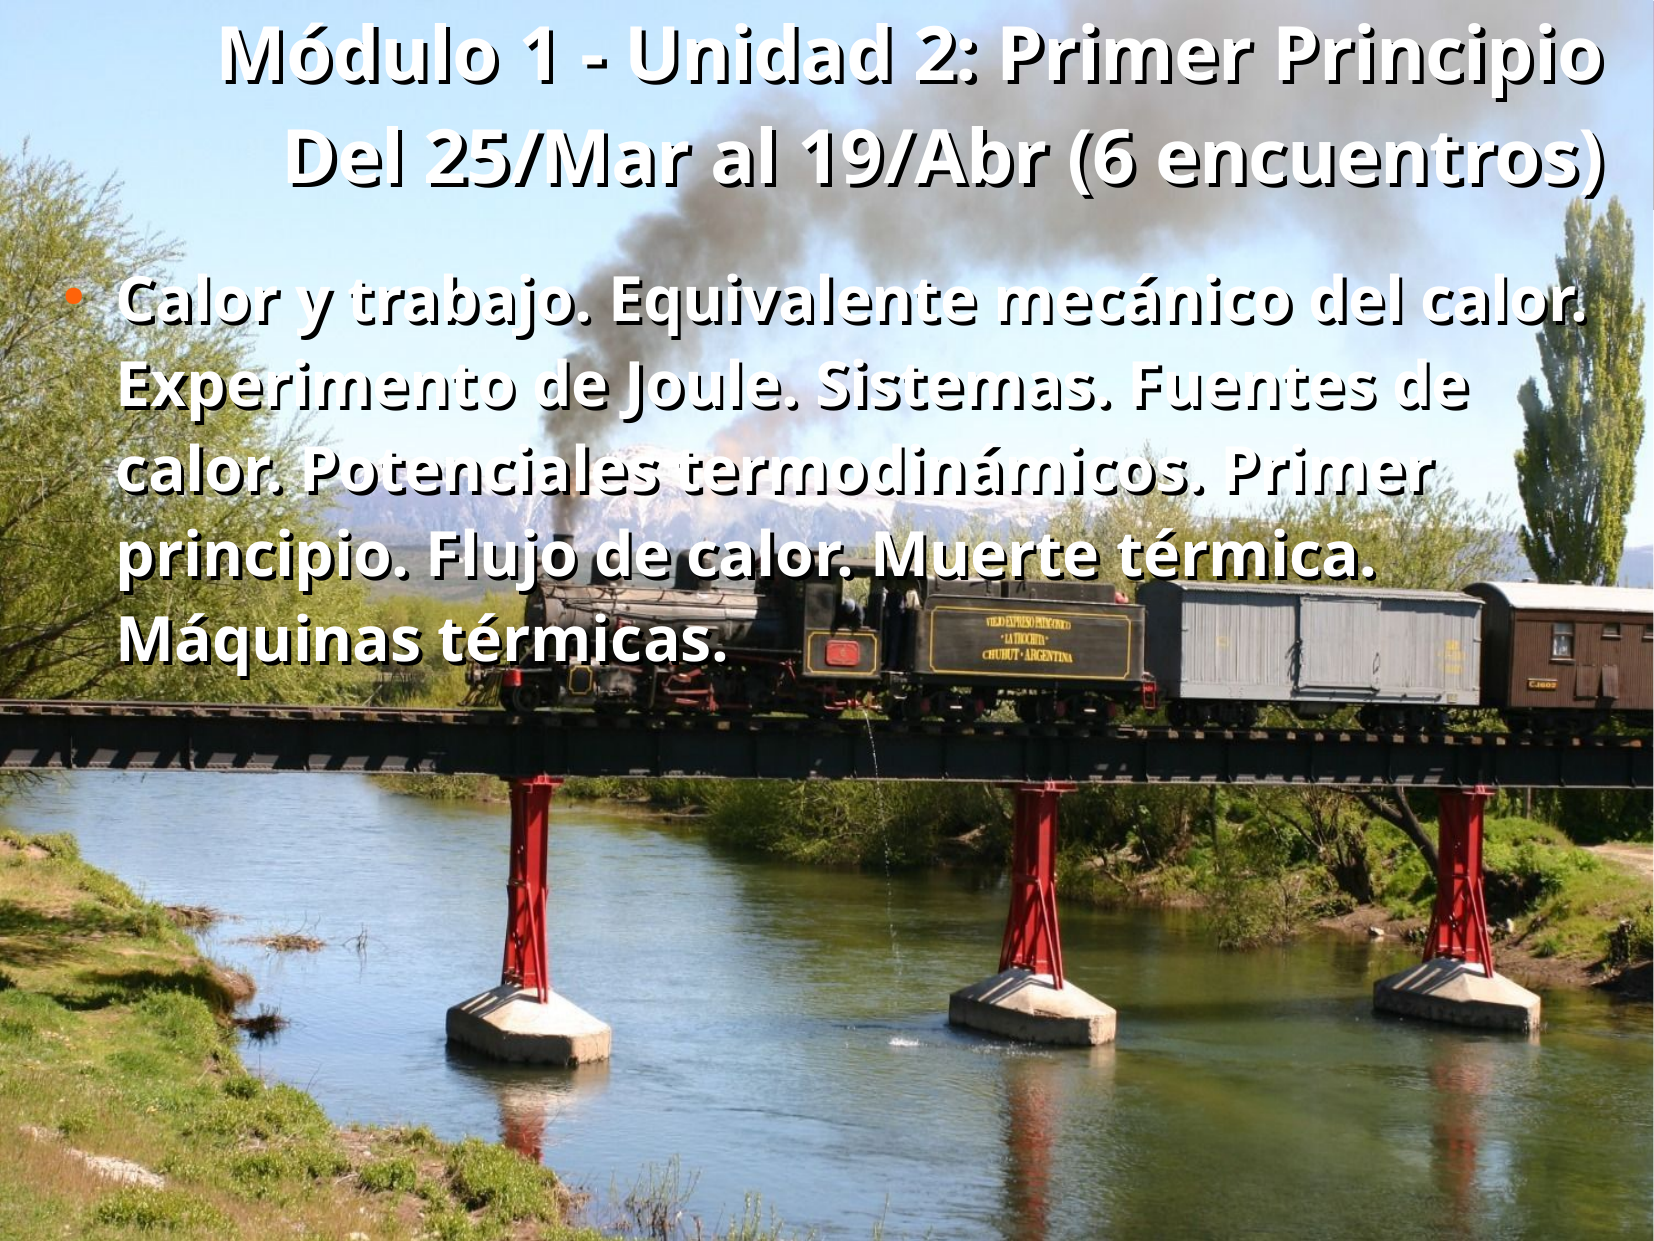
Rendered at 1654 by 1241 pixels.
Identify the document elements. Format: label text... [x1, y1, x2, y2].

title Módulo 1 - Unidad 2: Primer Principio Del 25/Mar al 19/Abr (6 encuentros) [45, 11, 1606, 195]
picture [0, 0, 1654, 1241]
list Calor y trabajo. Equivalente mecánico del calor. Experimento de Joule. Sistemas. Fuentes de calor. Potenciales termodinámicos. Primer principio. Flujo de calor. Muerte térmica. Máquinas térmicas. [45, 255, 1606, 1156]
